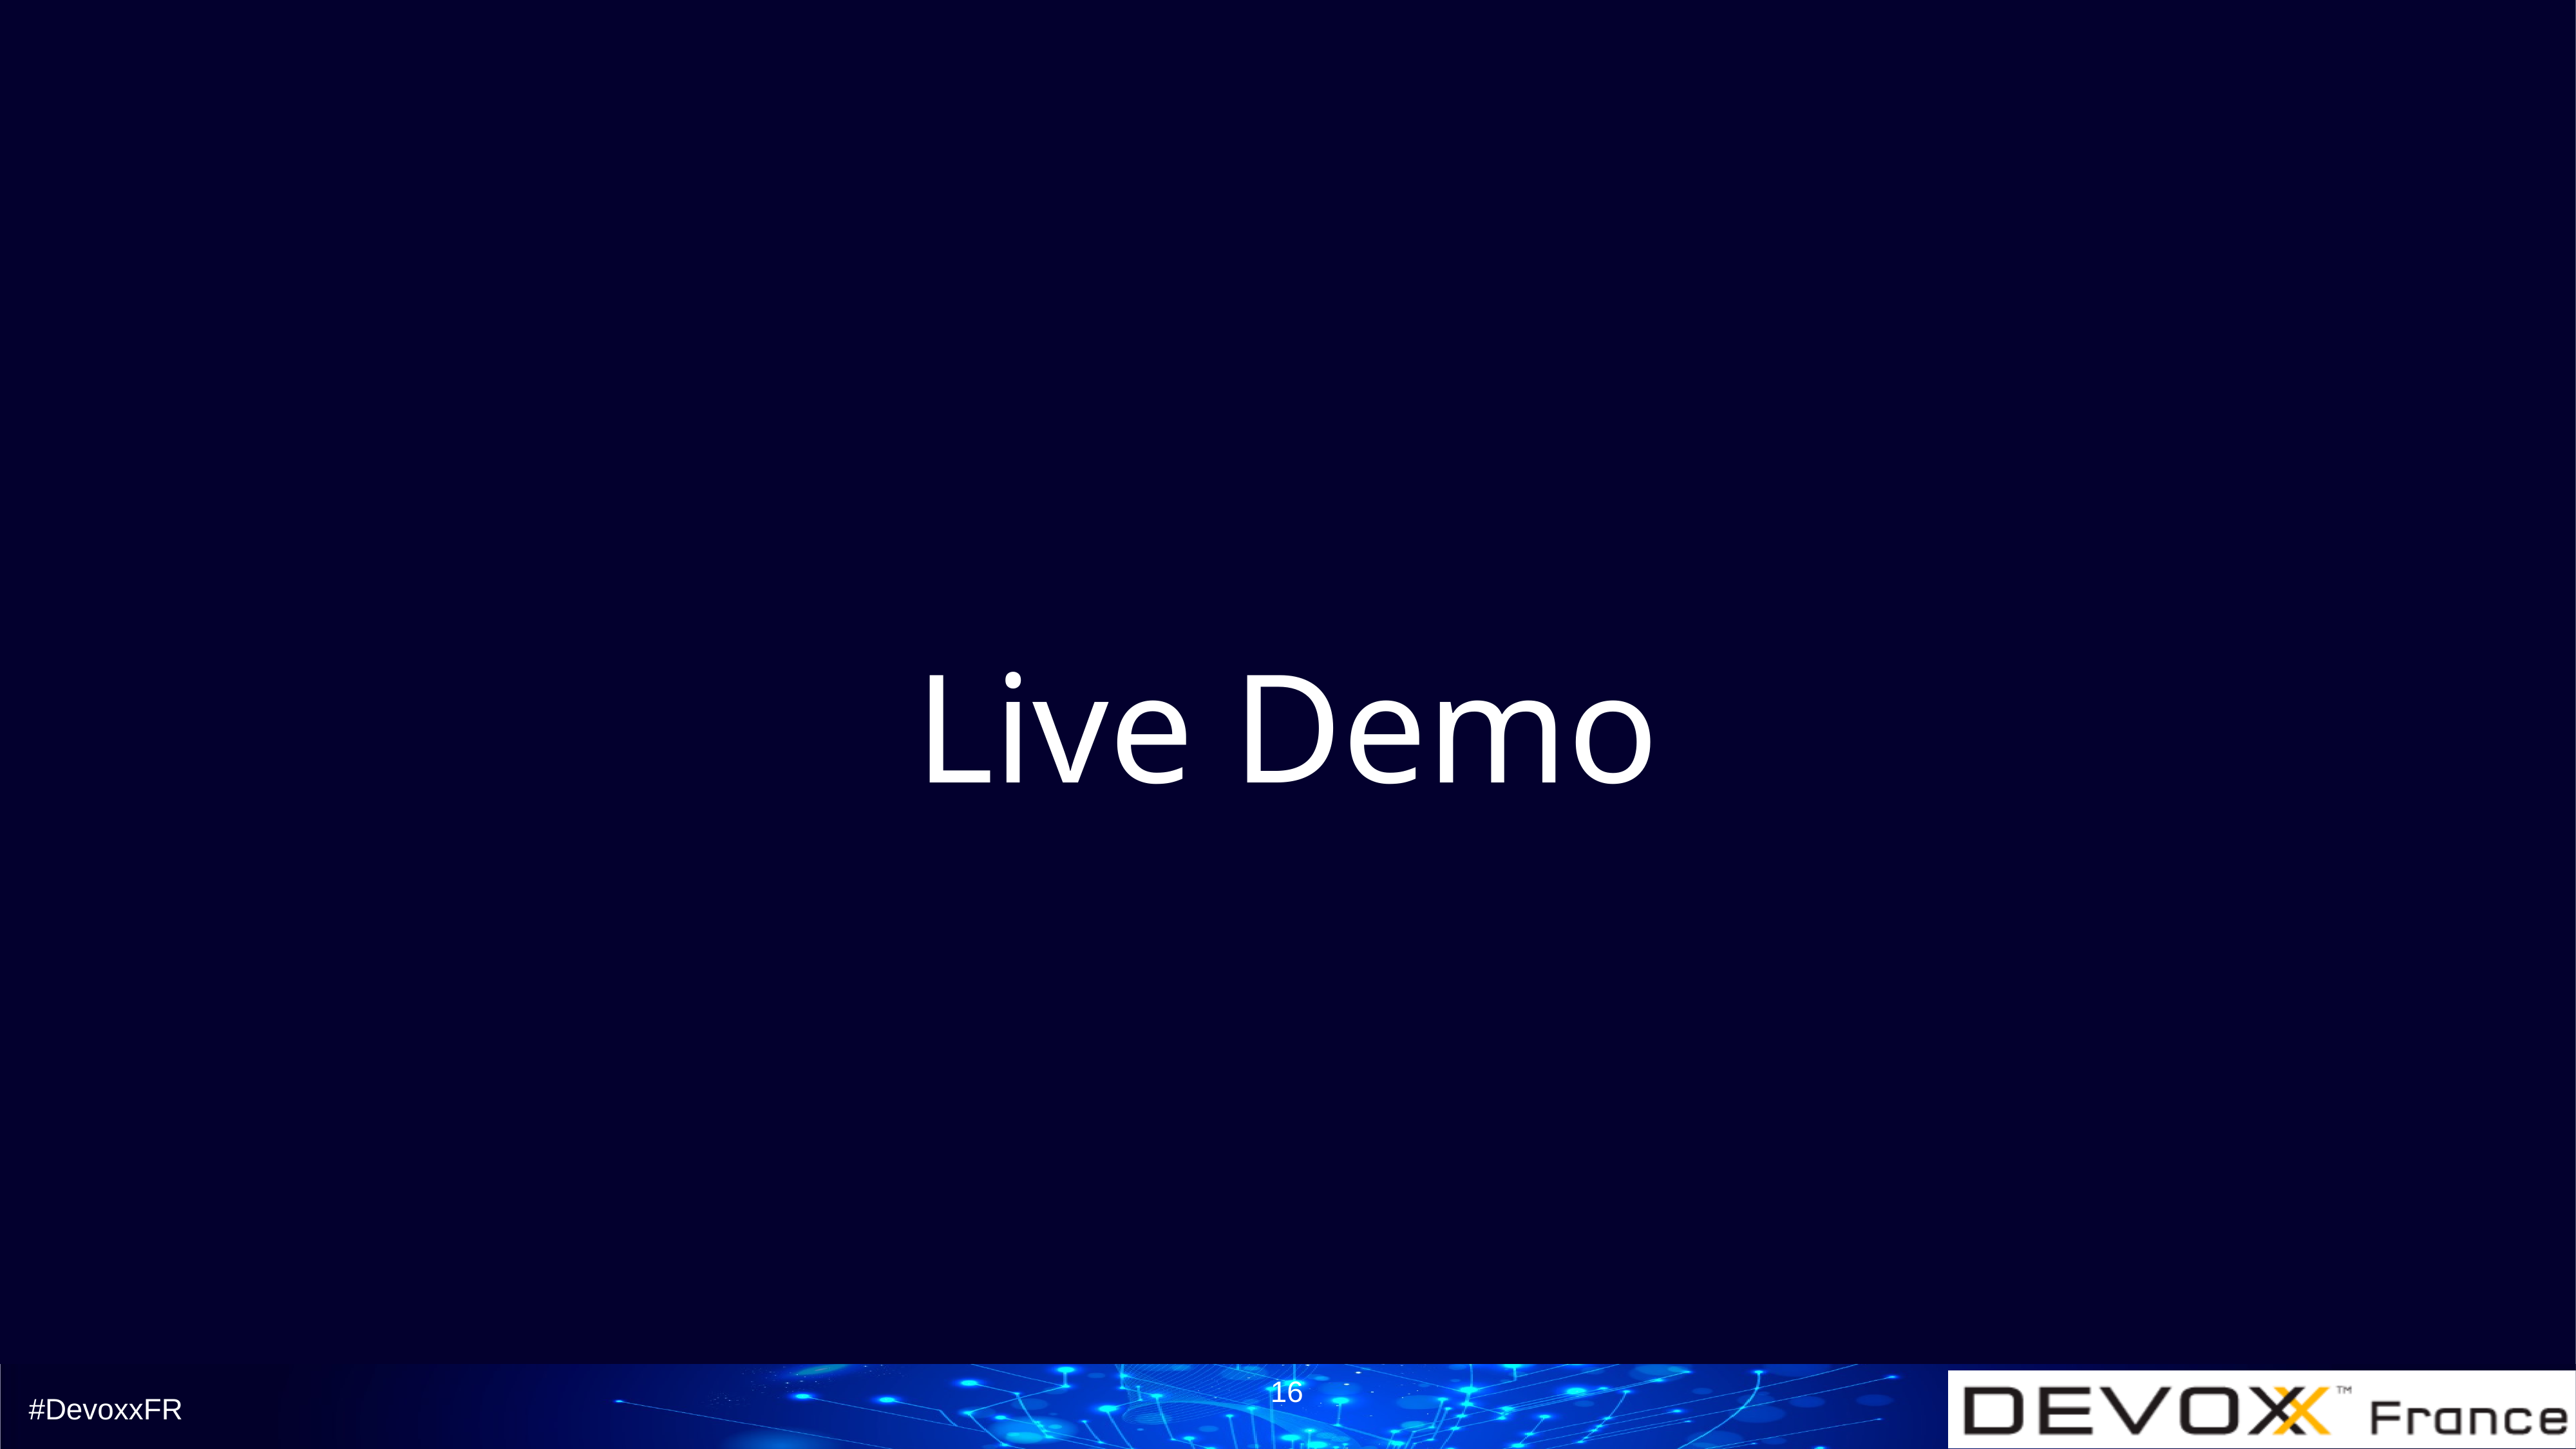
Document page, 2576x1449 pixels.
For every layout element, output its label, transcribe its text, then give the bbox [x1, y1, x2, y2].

picture [1309, 1442, 1326, 1449]
picture [0, 1364, 2576, 1449]
title Live Demo [142, 363, 2432, 1086]
slide_number 16 [1264, 1375, 1310, 1427]
